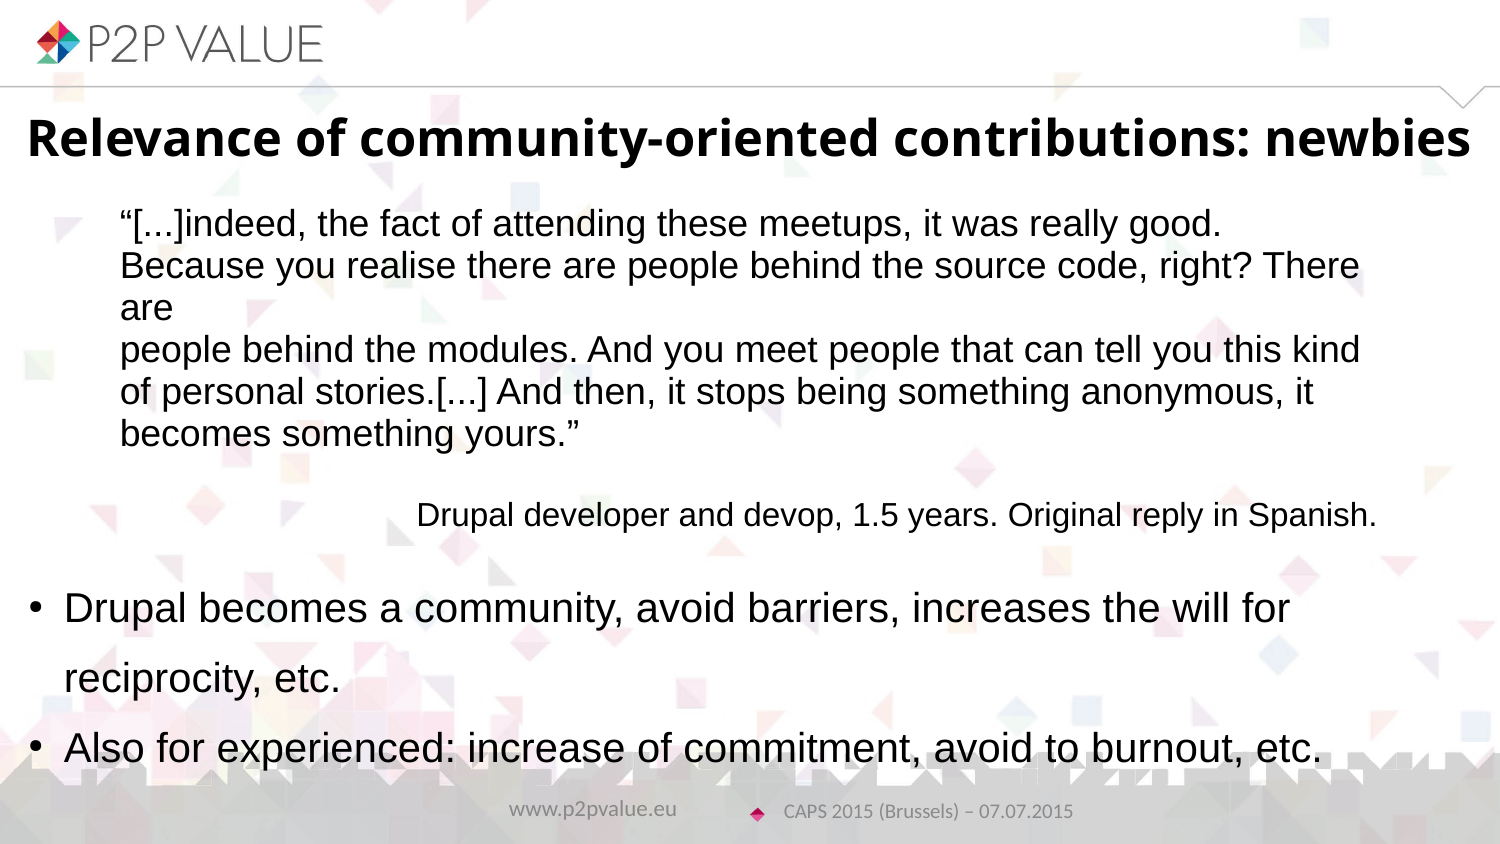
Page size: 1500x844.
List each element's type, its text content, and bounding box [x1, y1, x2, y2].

text_box “[...]indeed, the fact of attending these meetups, it was really good. Because you realise there are people behind the source code, right? There are people behind the modules. And you meet people that can tell you this kind of personal stories.[...] And then, it stops being something anonymous, it becomes something yours.” Drupal developer and devop, 1.5 years. Original reply in Spanish. [105, 195, 1394, 504]
text_box Drupal becomes a community, avoid barriers, increases the will for reciprocity, etc. Also for experienced: increase of commitment, avoid to burnout, etc. [15, 555, 1496, 844]
text_box CAPS 2015 (Brussels) – 07.07.2015 [770, 787, 1463, 833]
picture [0, 181, 1500, 844]
picture [0, 0, 1500, 92]
text_box www.p2pvalue.eu [502, 786, 721, 827]
title Relevance of community-oriented contributions: newbies [0, 92, 1500, 181]
